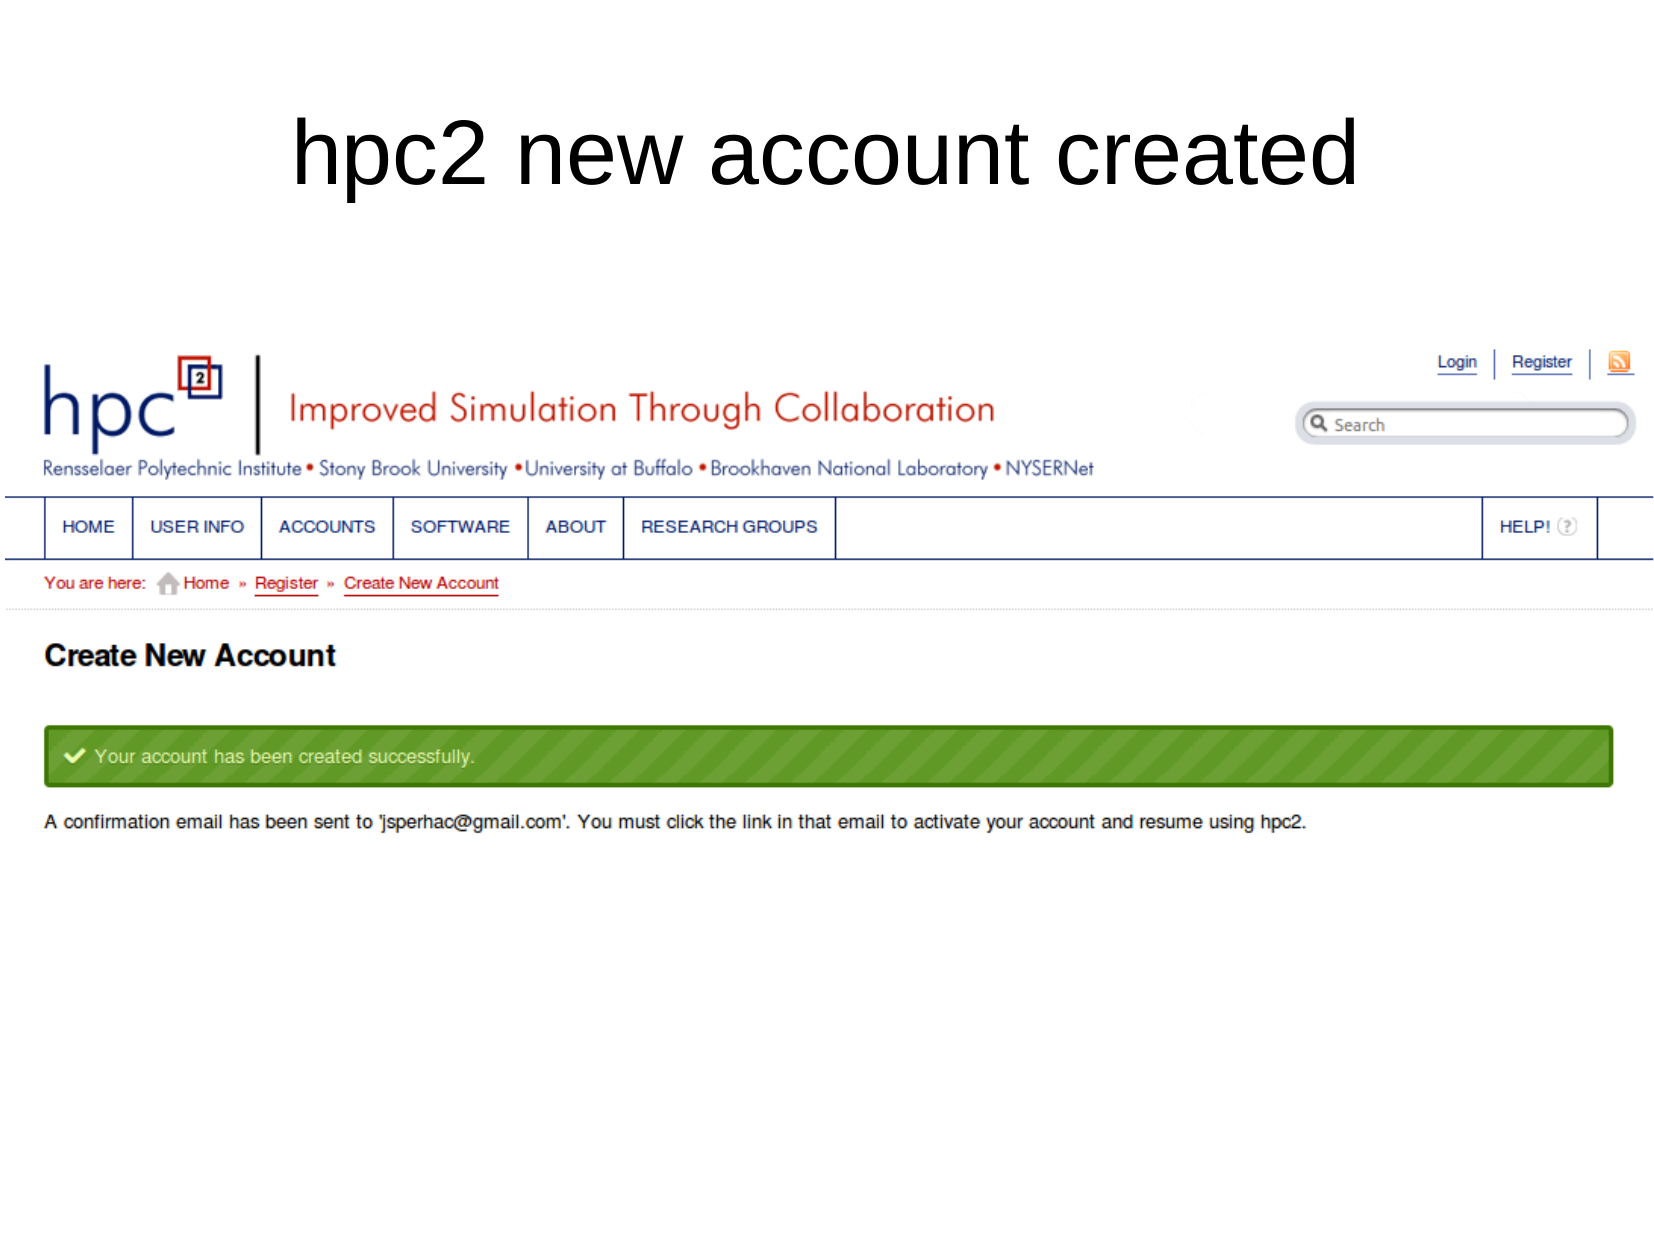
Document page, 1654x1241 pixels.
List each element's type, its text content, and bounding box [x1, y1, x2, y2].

title hpc2 new account created [82, 49, 1571, 257]
picture [5, 348, 1654, 871]
